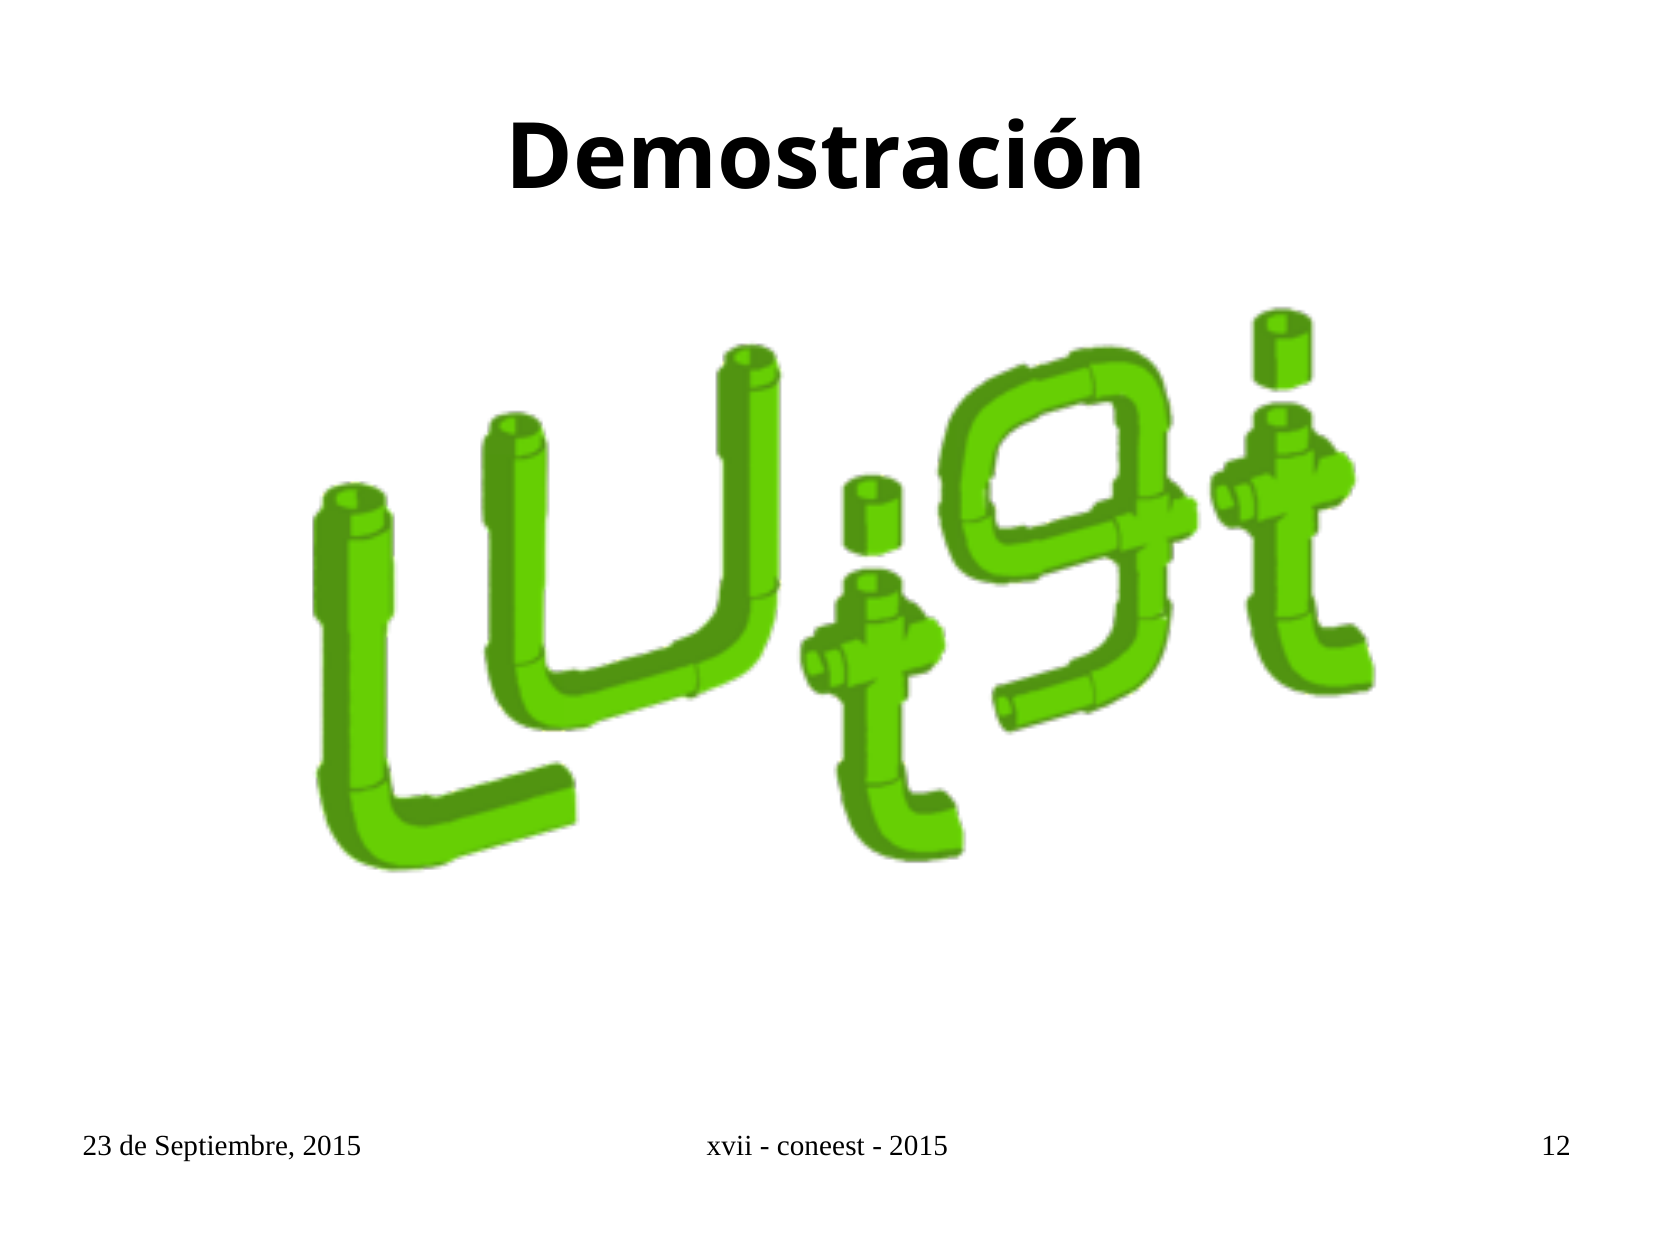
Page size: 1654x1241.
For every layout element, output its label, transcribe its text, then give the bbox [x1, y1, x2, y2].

title Demostración [82, 49, 1571, 257]
picture [301, 302, 1383, 880]
